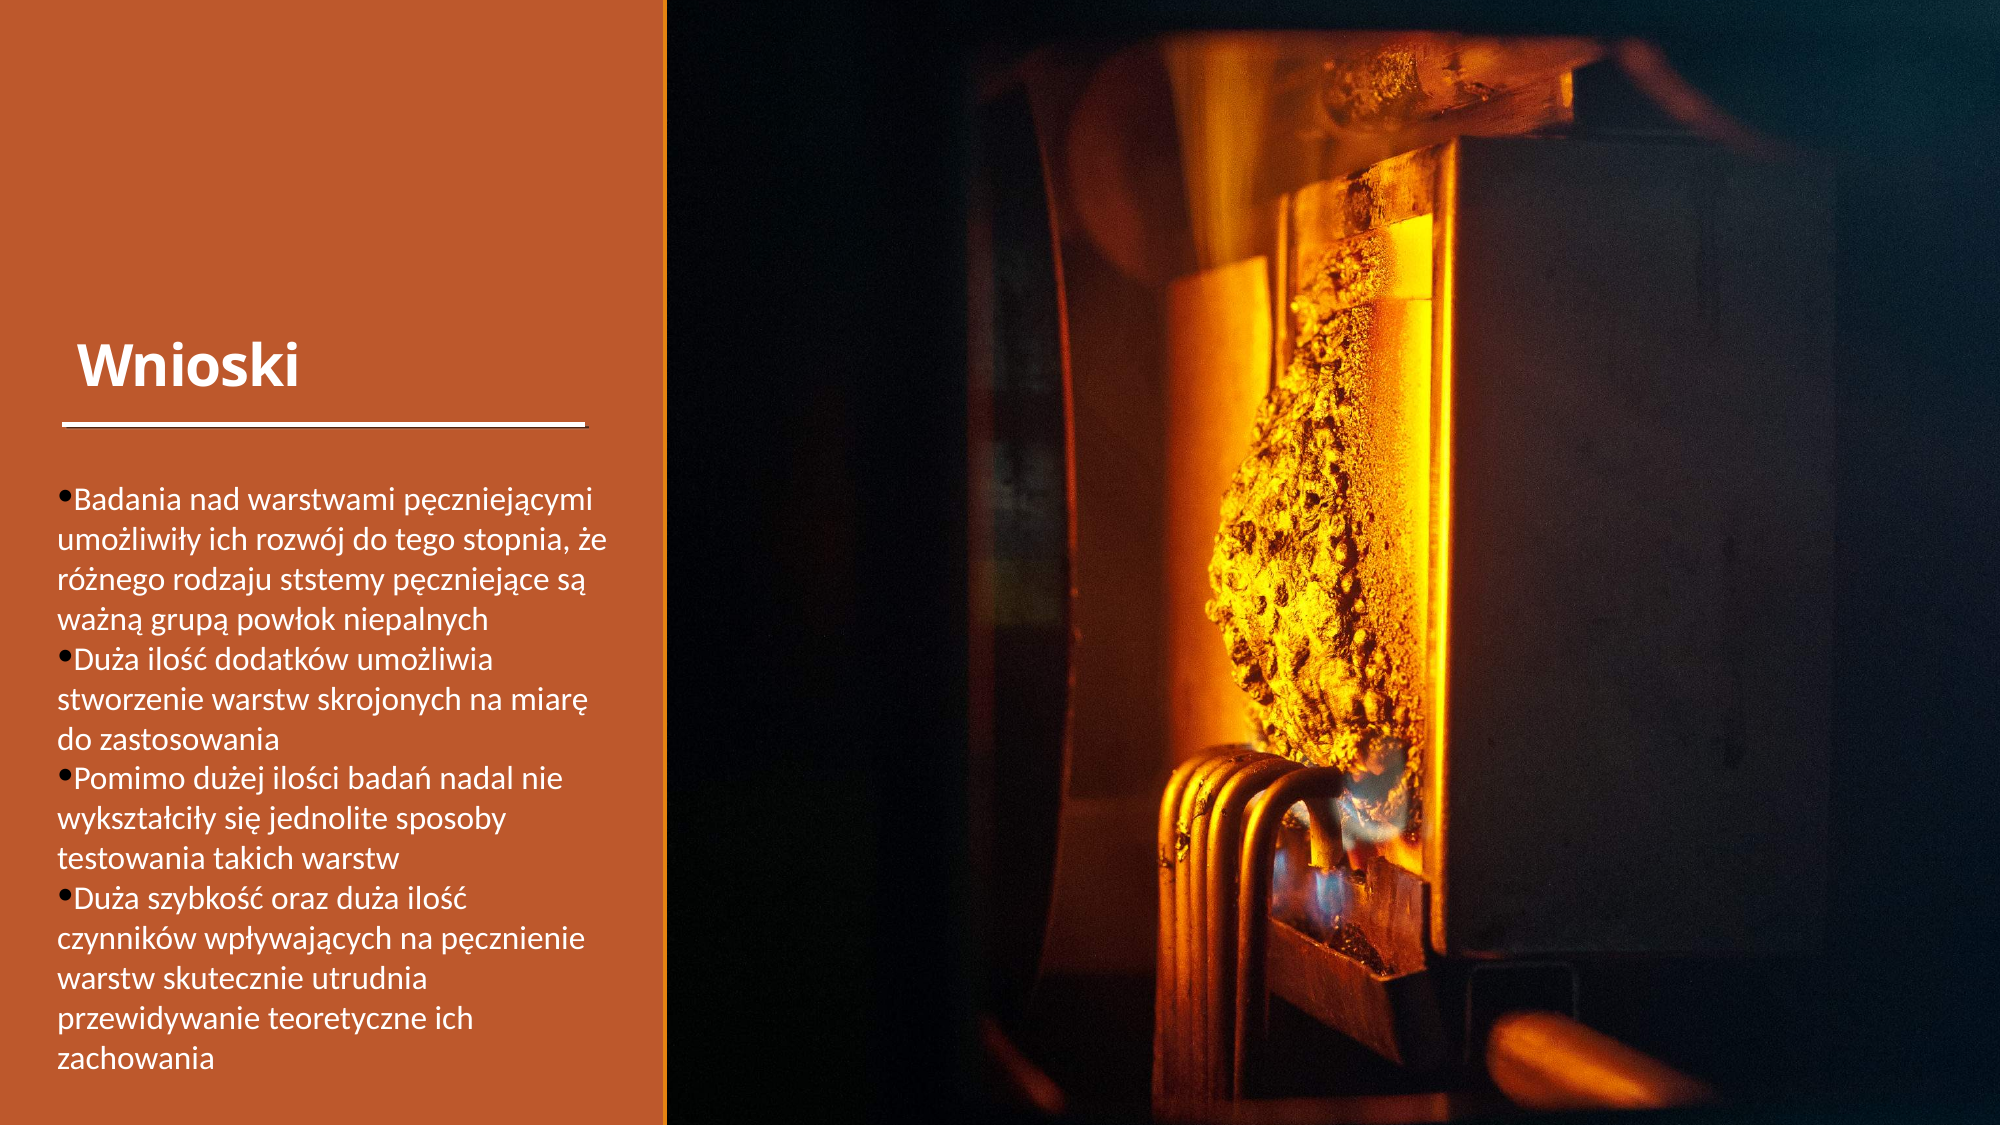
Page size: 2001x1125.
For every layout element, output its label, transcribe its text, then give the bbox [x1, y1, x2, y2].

text_box Badania nad warstwami pęczniejącymi umożliwiły ich rozwój do tego stopnia, że różnego rodzaju ststemy pęczniejące są ważną grupą powłok niepalnych Duża ilość dodatków umożliwia stworzenie warstw skrojonych na miarę do zastosowania Pomimo dużej ilości badań nadal nie wykształciły się jednolite sposoby testowania takich warstw Duża szybkość oraz duża ilość czynników wpływających na pęcznienie warstw skutecznie utrudnia przewidywanie teoretyczne ich zachowania [42, 469, 624, 1091]
text_box [0, 0, 667, 1125]
title Wnioski [62, 60, 624, 406]
picture [667, 0, 2000, 1125]
